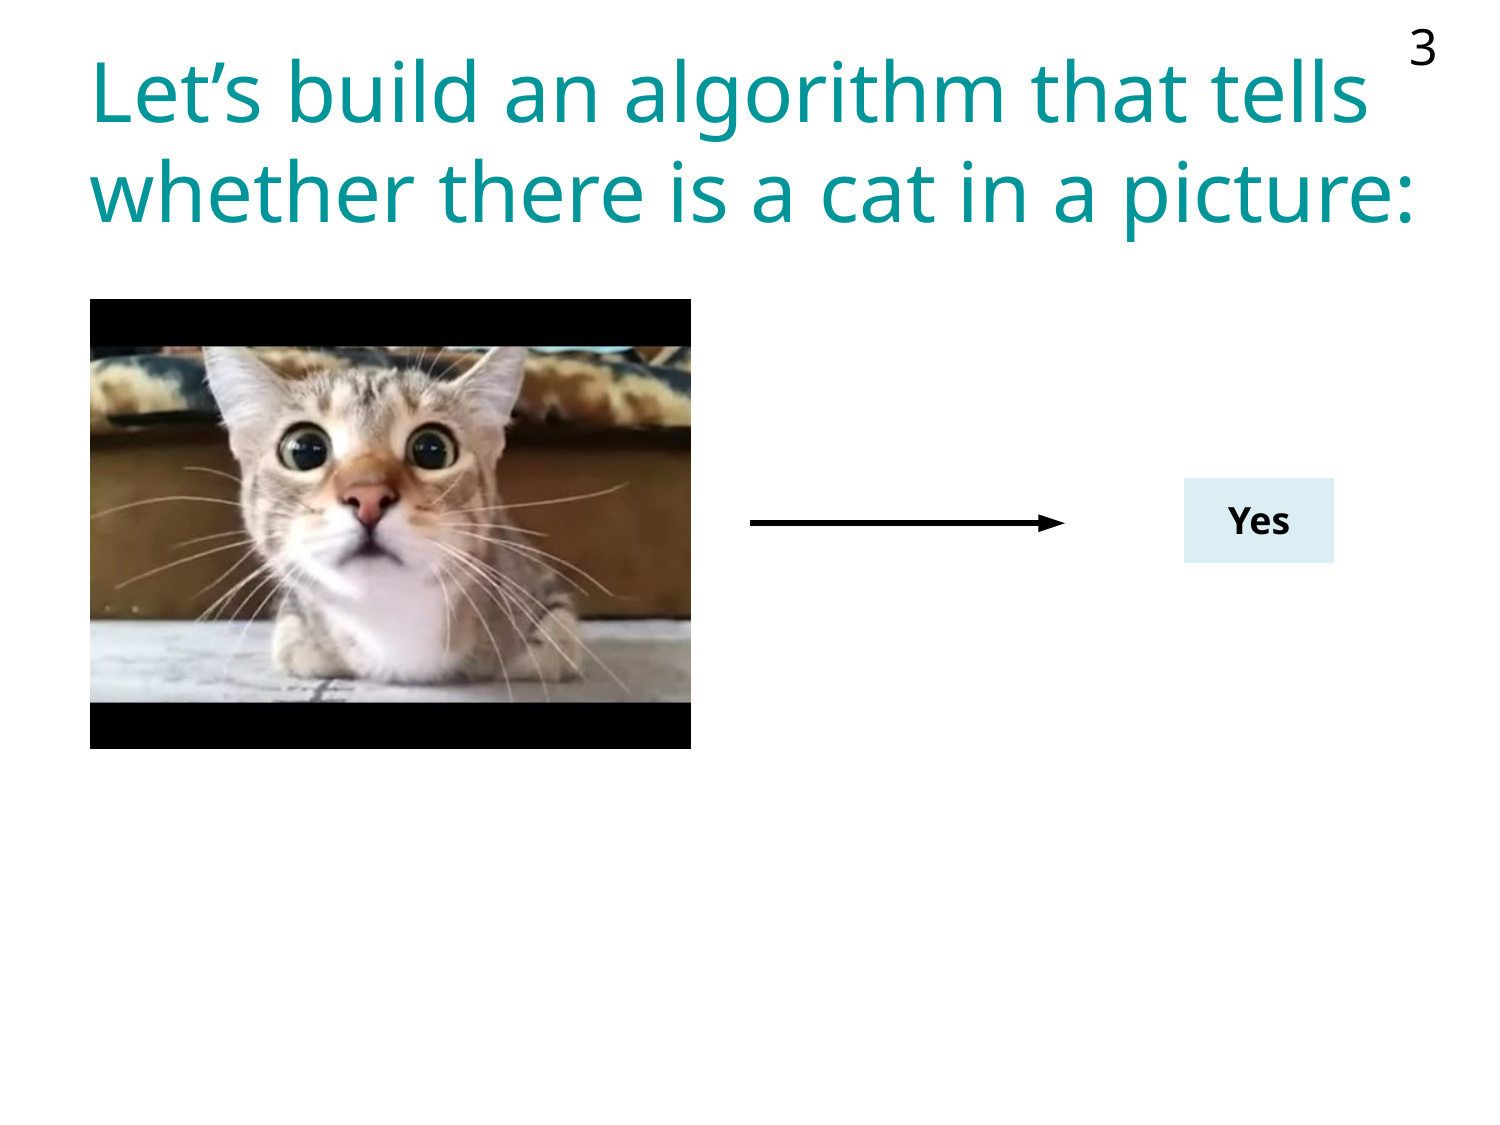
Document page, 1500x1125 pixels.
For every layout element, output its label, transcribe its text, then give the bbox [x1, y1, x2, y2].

text_box Yes [1184, 478, 1335, 564]
text_box Let’s build an algorithm that tells whether there is a cat in a picture: [75, 45, 1456, 233]
picture [90, 299, 691, 749]
